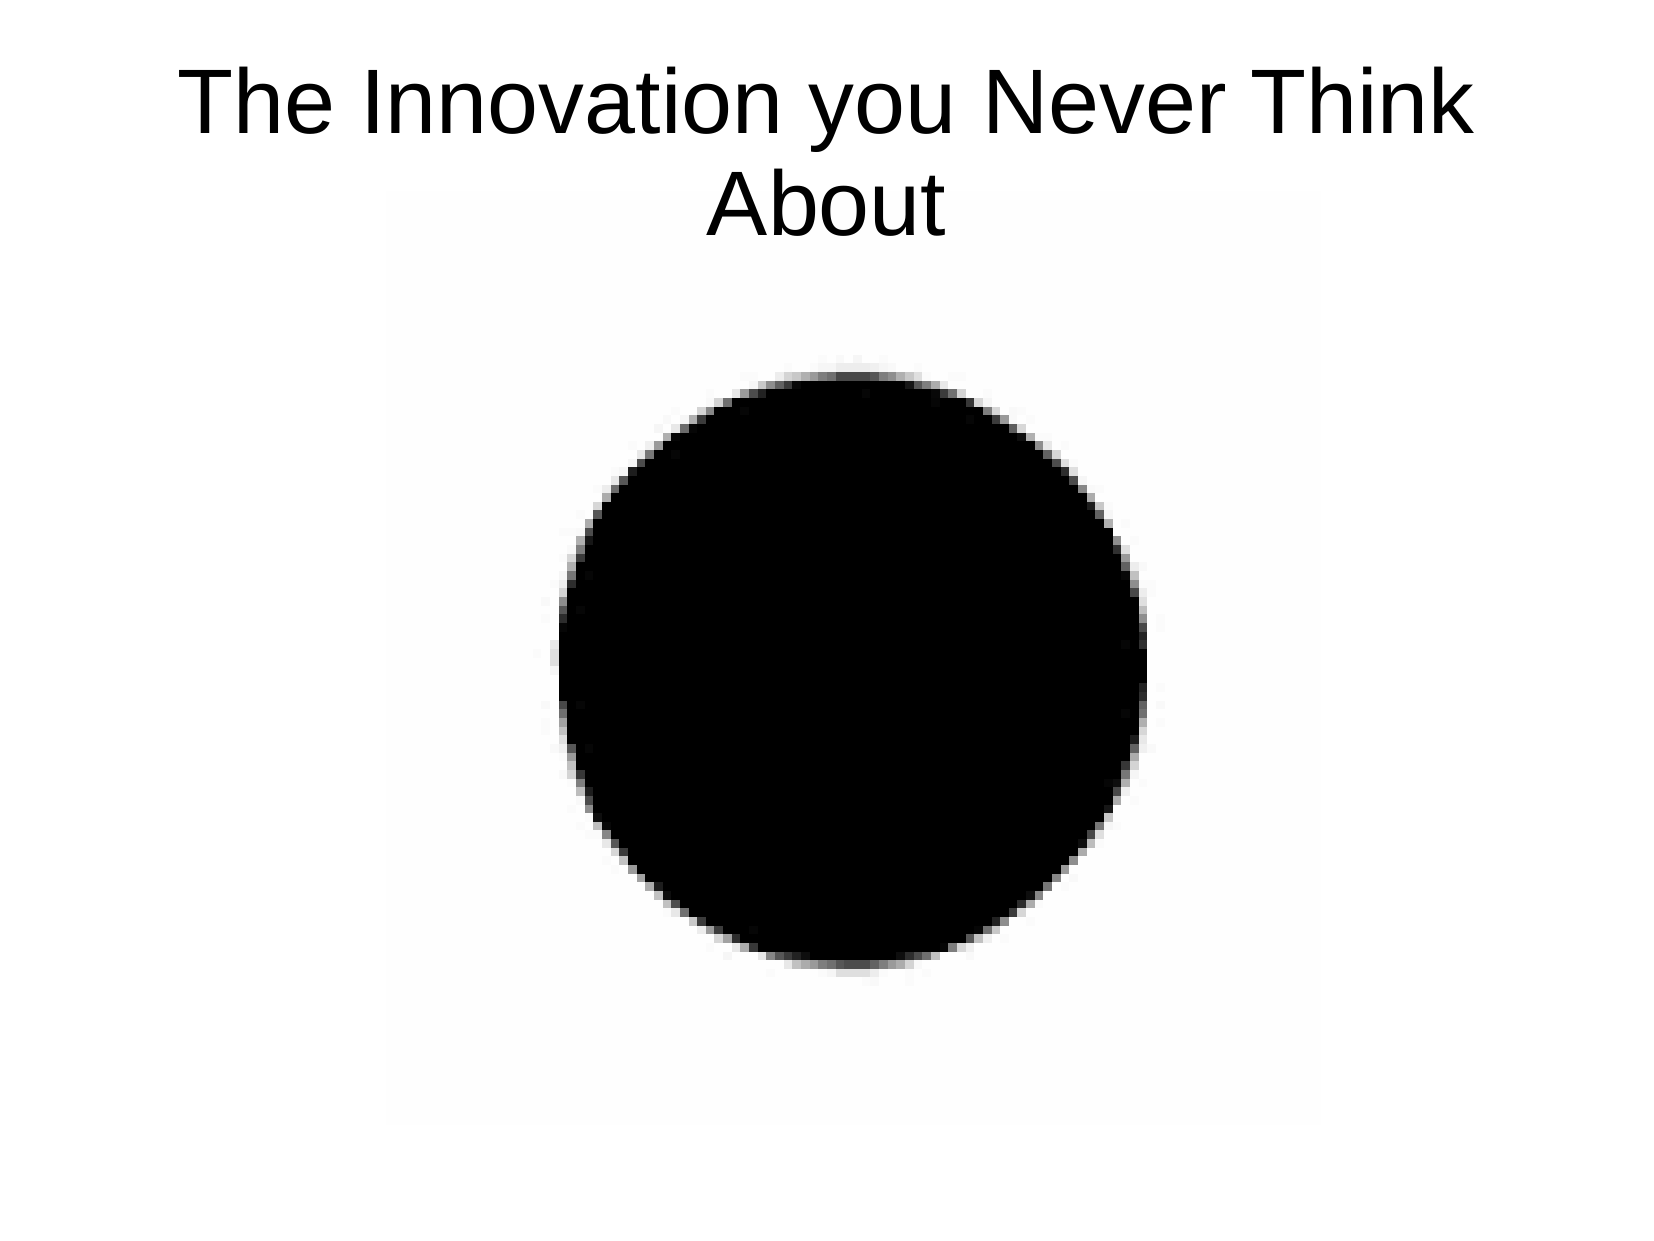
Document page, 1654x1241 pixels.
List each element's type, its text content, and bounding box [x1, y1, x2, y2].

title The Innovation you Never Think About [82, 49, 1571, 257]
picture [386, 257, 1321, 1126]
